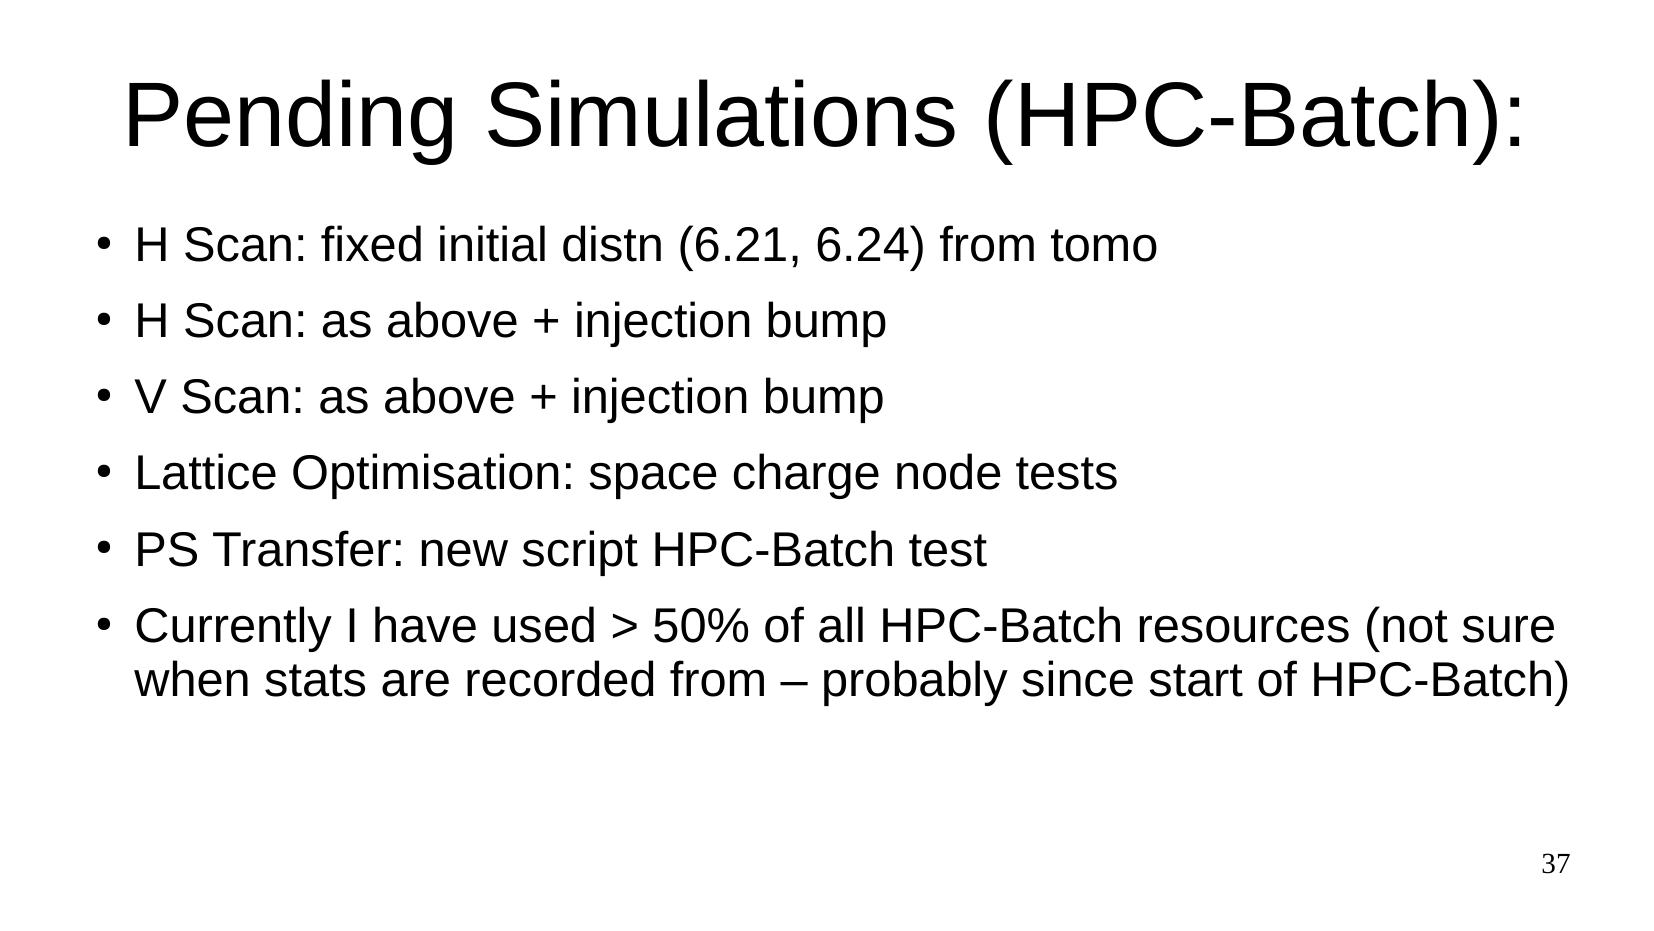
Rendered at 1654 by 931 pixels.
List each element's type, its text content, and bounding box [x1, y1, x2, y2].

title Pending Simulations (HPC-Batch): [82, 37, 1571, 193]
list H Scan: fixed initial distn (6.21, 6.24) from tomo H Scan: as above + injection bump V Scan: as above + injection bump Lattice Optimisation: space charge node tests PS Transfer: new script HPC-Batch test Currently I have used > 50% of all HPC-Batch resources (not sure when stats are recorded from – probably since start of HPC-Batch) [82, 217, 1571, 758]
